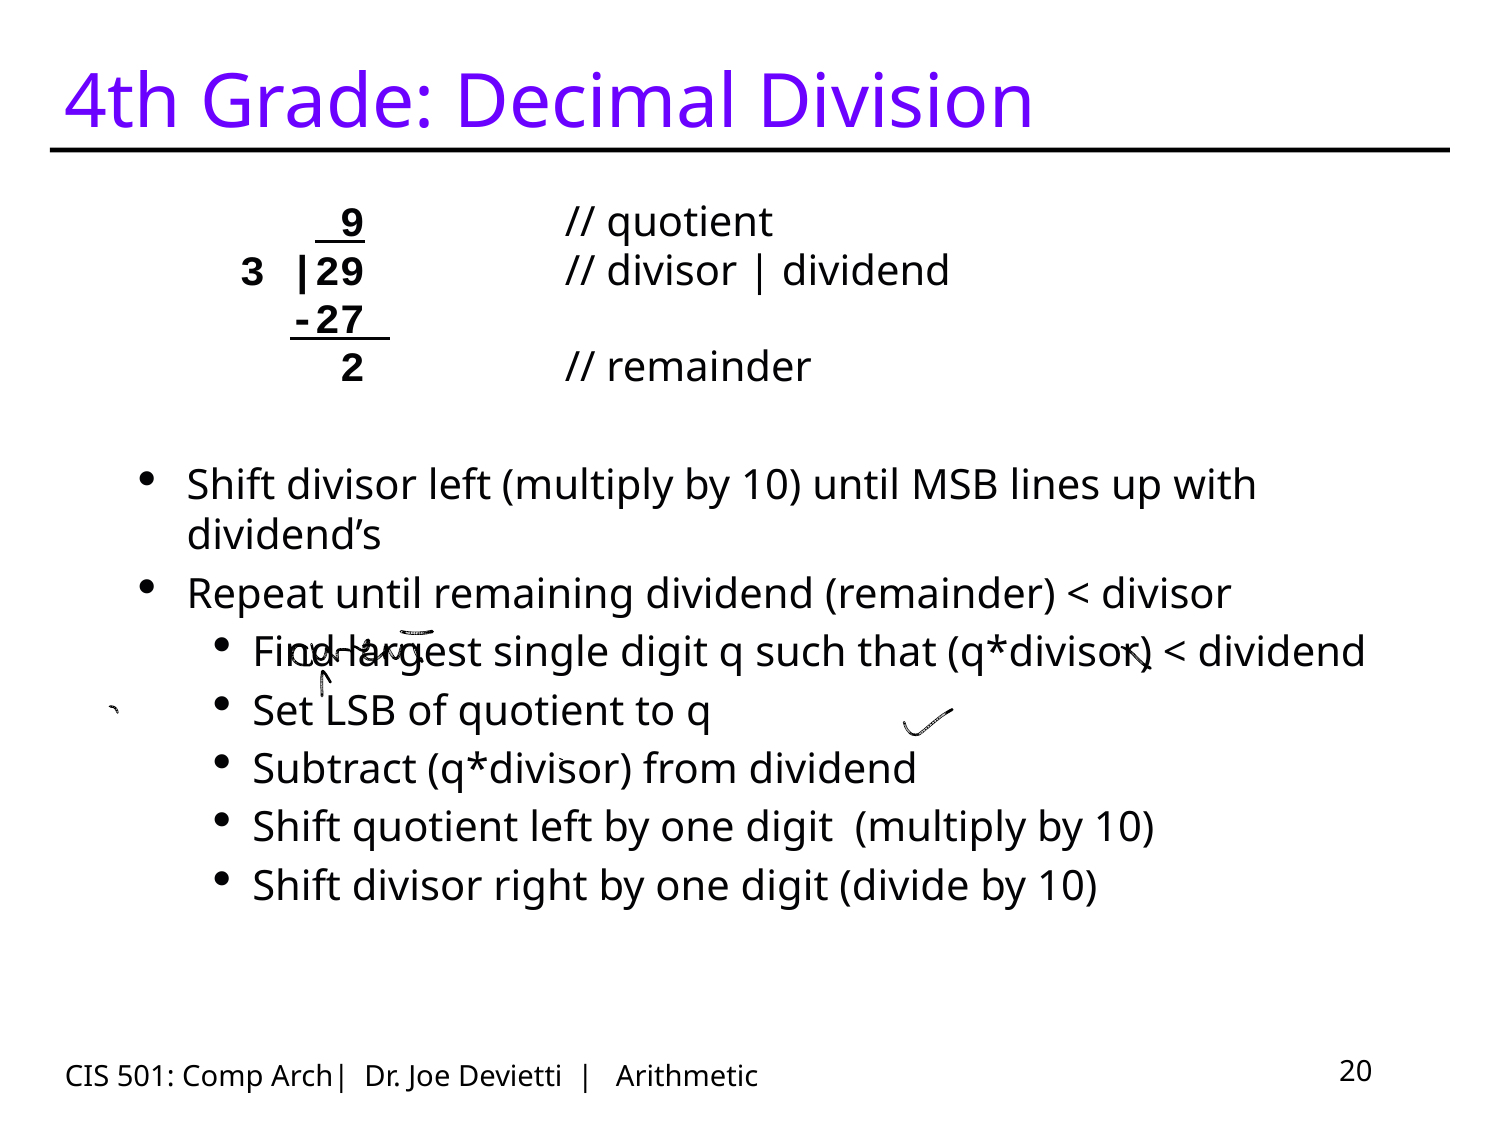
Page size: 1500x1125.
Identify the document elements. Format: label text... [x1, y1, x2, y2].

text_box 9 // quotient 3 |29 // divisor | dividend -27 2 // remainder Shift divisor left (multiply by 10) until MSB lines up with dividend’s Repeat until remaining dividend (remainder) < divisor Find largest single digit q such that (q*divisor) < dividend Set LSB of quotient to q Subtract (q*divisor) from dividend Shift quotient left by one digit (multiply by 10) Shift divisor right by one digit (divide by 10) [49, 187, 1450, 1025]
text_box <number> [1074, 1049, 1388, 1100]
text_box CIS 501: Comp Arch| Dr. Joe Devietti | Arithmetic [49, 1049, 988, 1100]
text_box 4th Grade: Decimal Division [49, 37, 1363, 150]
picture [557, 756, 566, 762]
picture [900, 705, 957, 739]
picture [1117, 643, 1155, 673]
picture [105, 702, 122, 716]
picture [288, 626, 438, 701]
